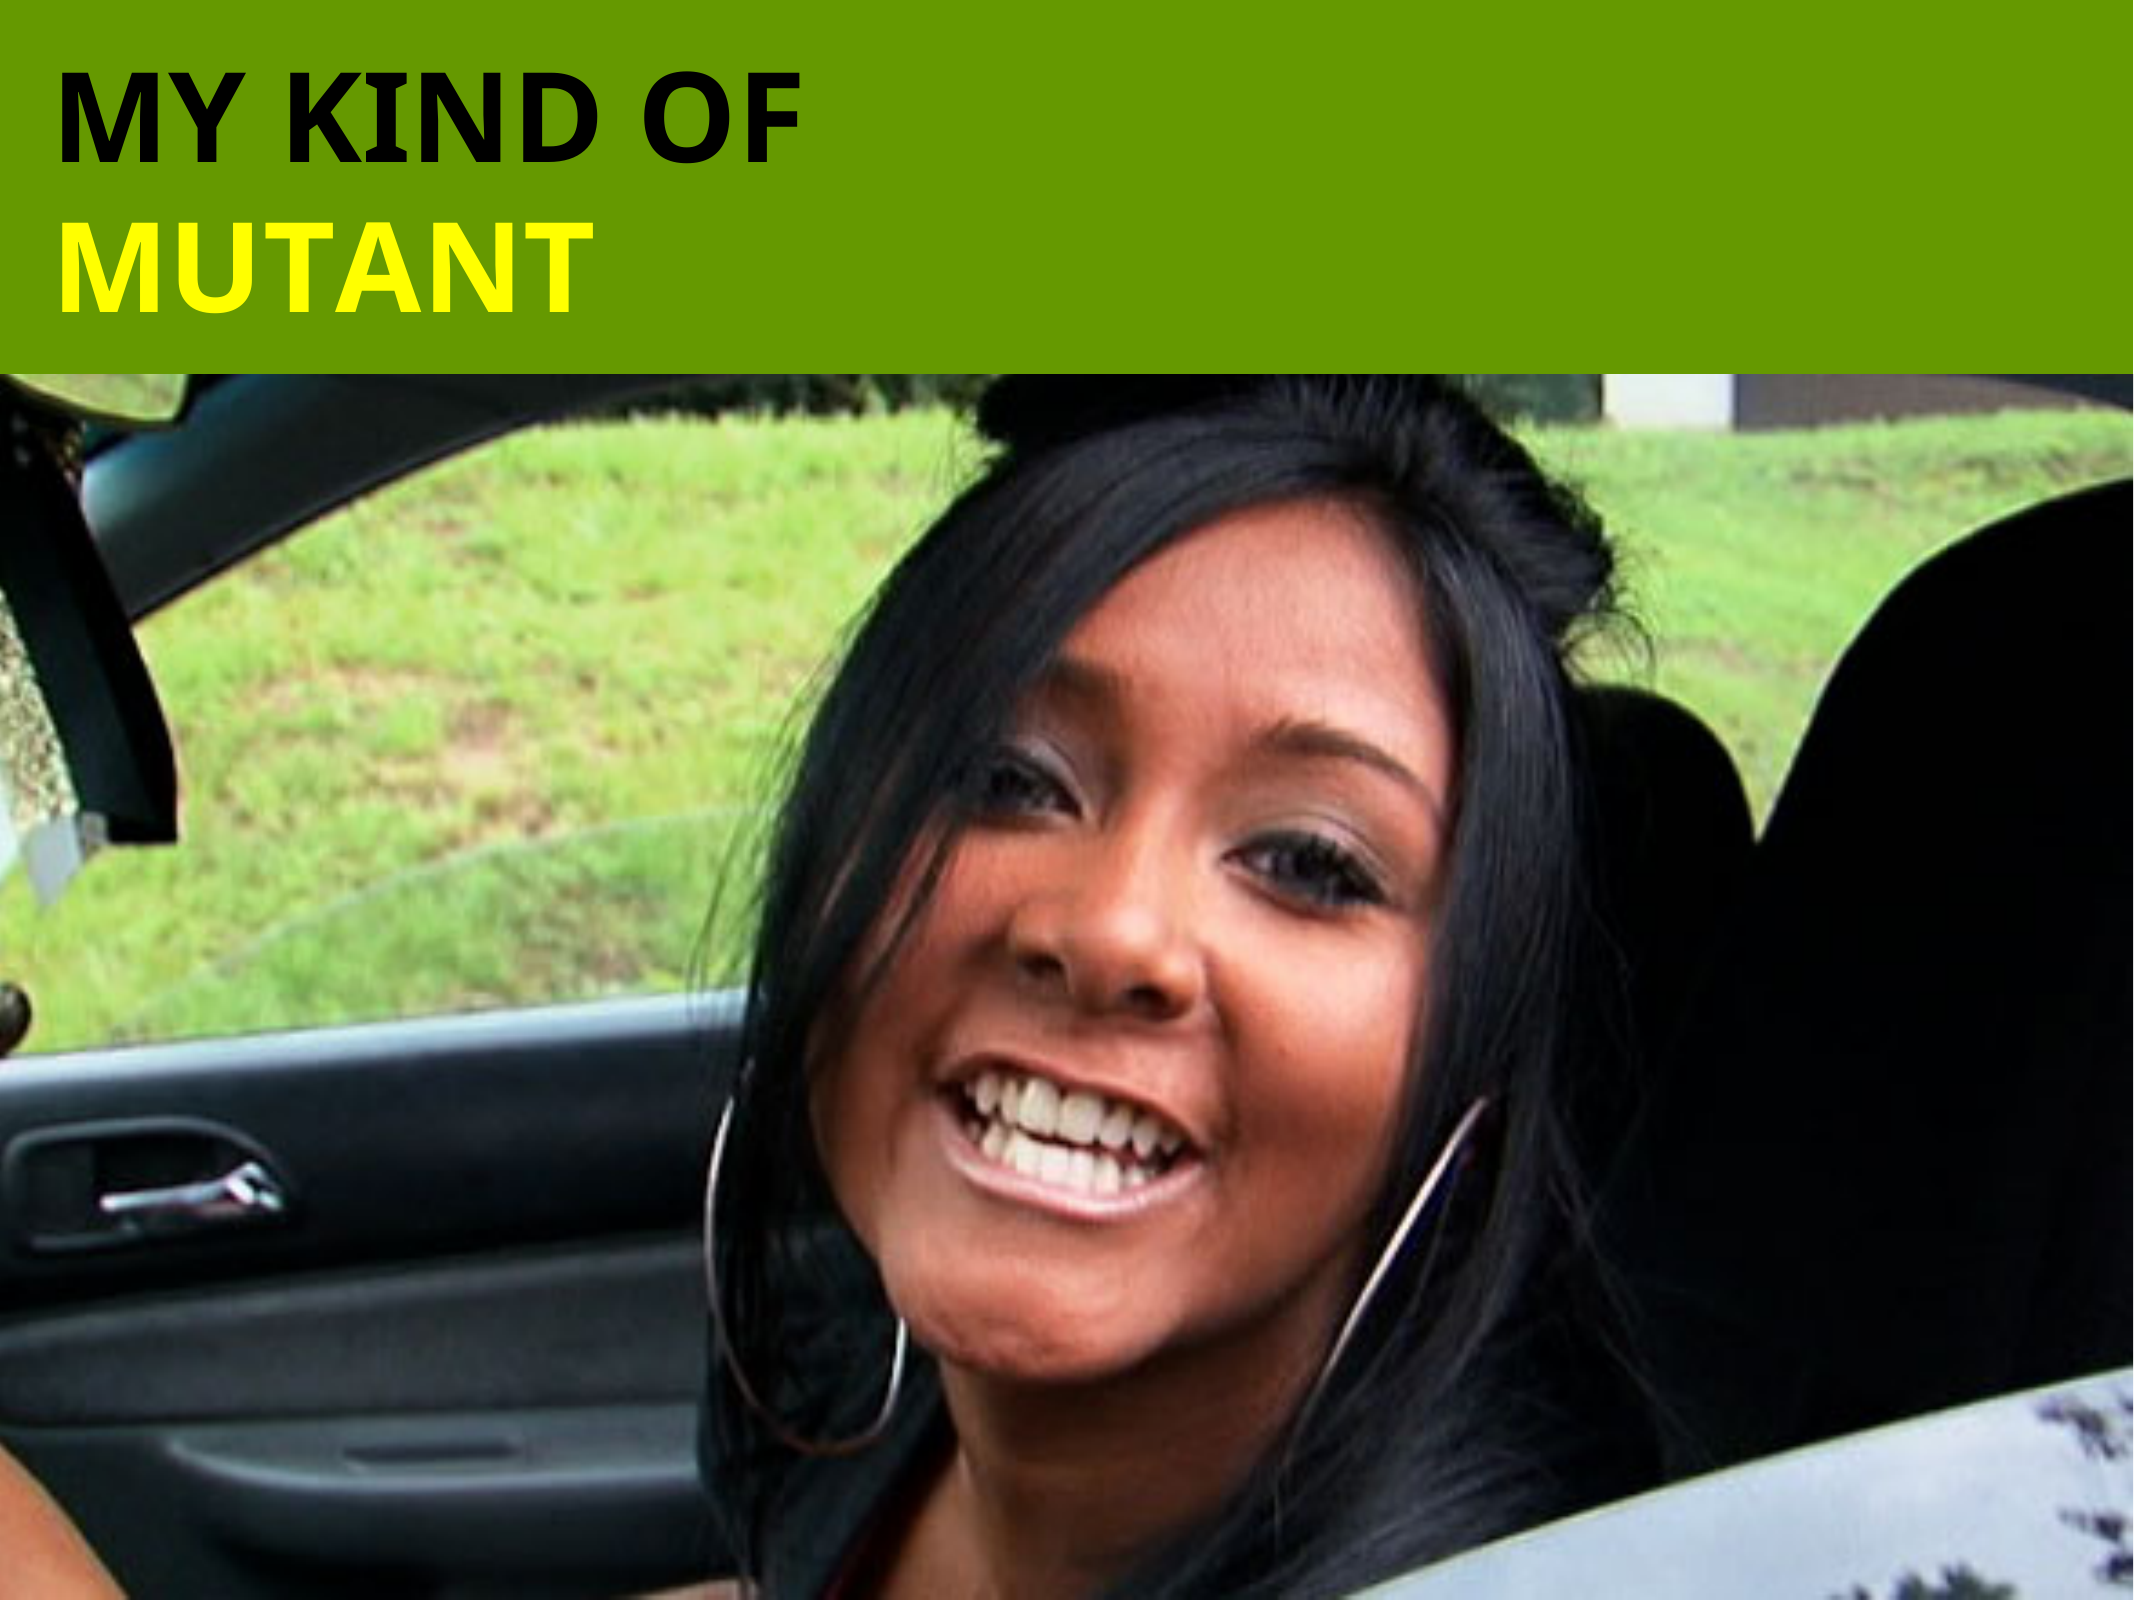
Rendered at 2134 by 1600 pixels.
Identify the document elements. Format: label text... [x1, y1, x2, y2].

picture [0, 374, 2134, 1600]
text_box MY KIND OF MUTANT [41, 37, 2063, 374]
